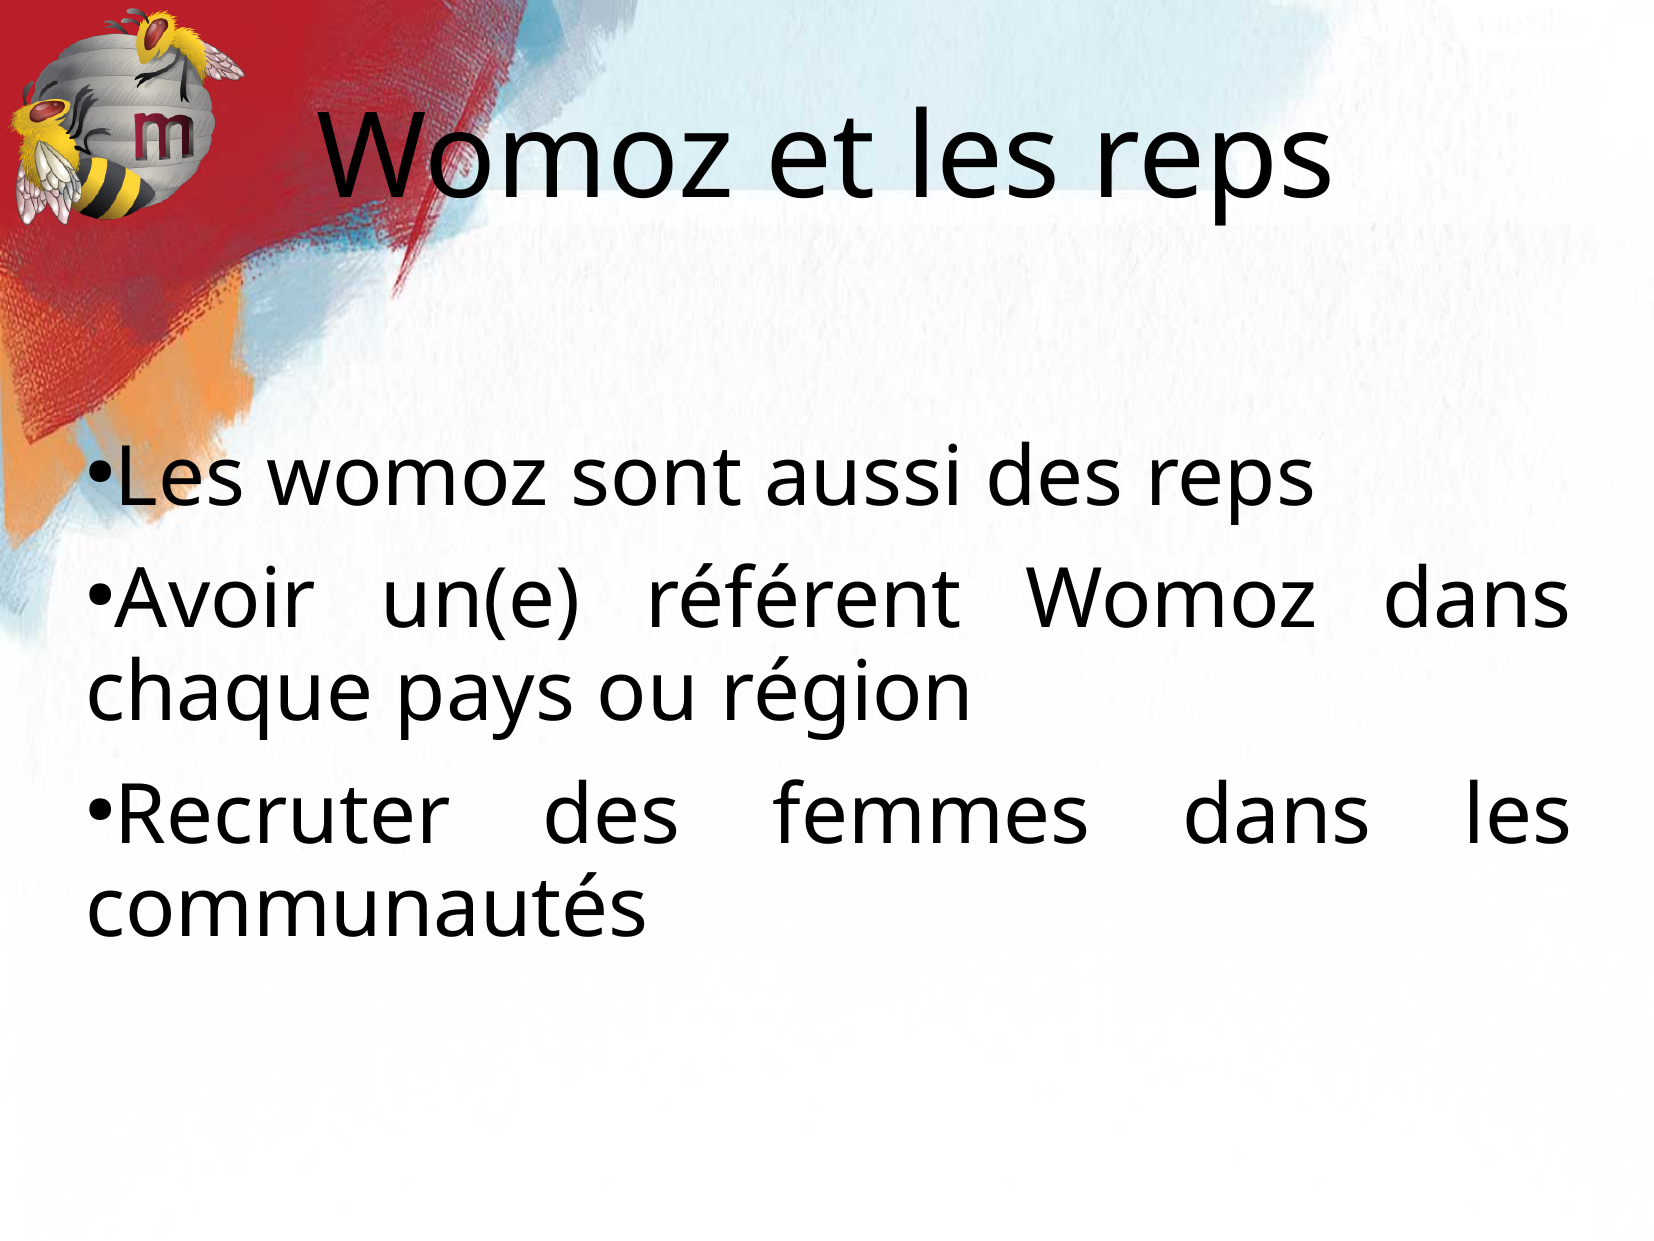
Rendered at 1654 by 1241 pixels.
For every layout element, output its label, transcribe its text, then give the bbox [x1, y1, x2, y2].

title Womoz et les reps [82, 0, 1571, 316]
picture [0, 0, 1654, 1241]
list Les womoz sont aussi des reps Avoir un(e) référent Womoz dans chaque pays ou région Recruter des femmes dans les communautés [85, 425, 1574, 1145]
